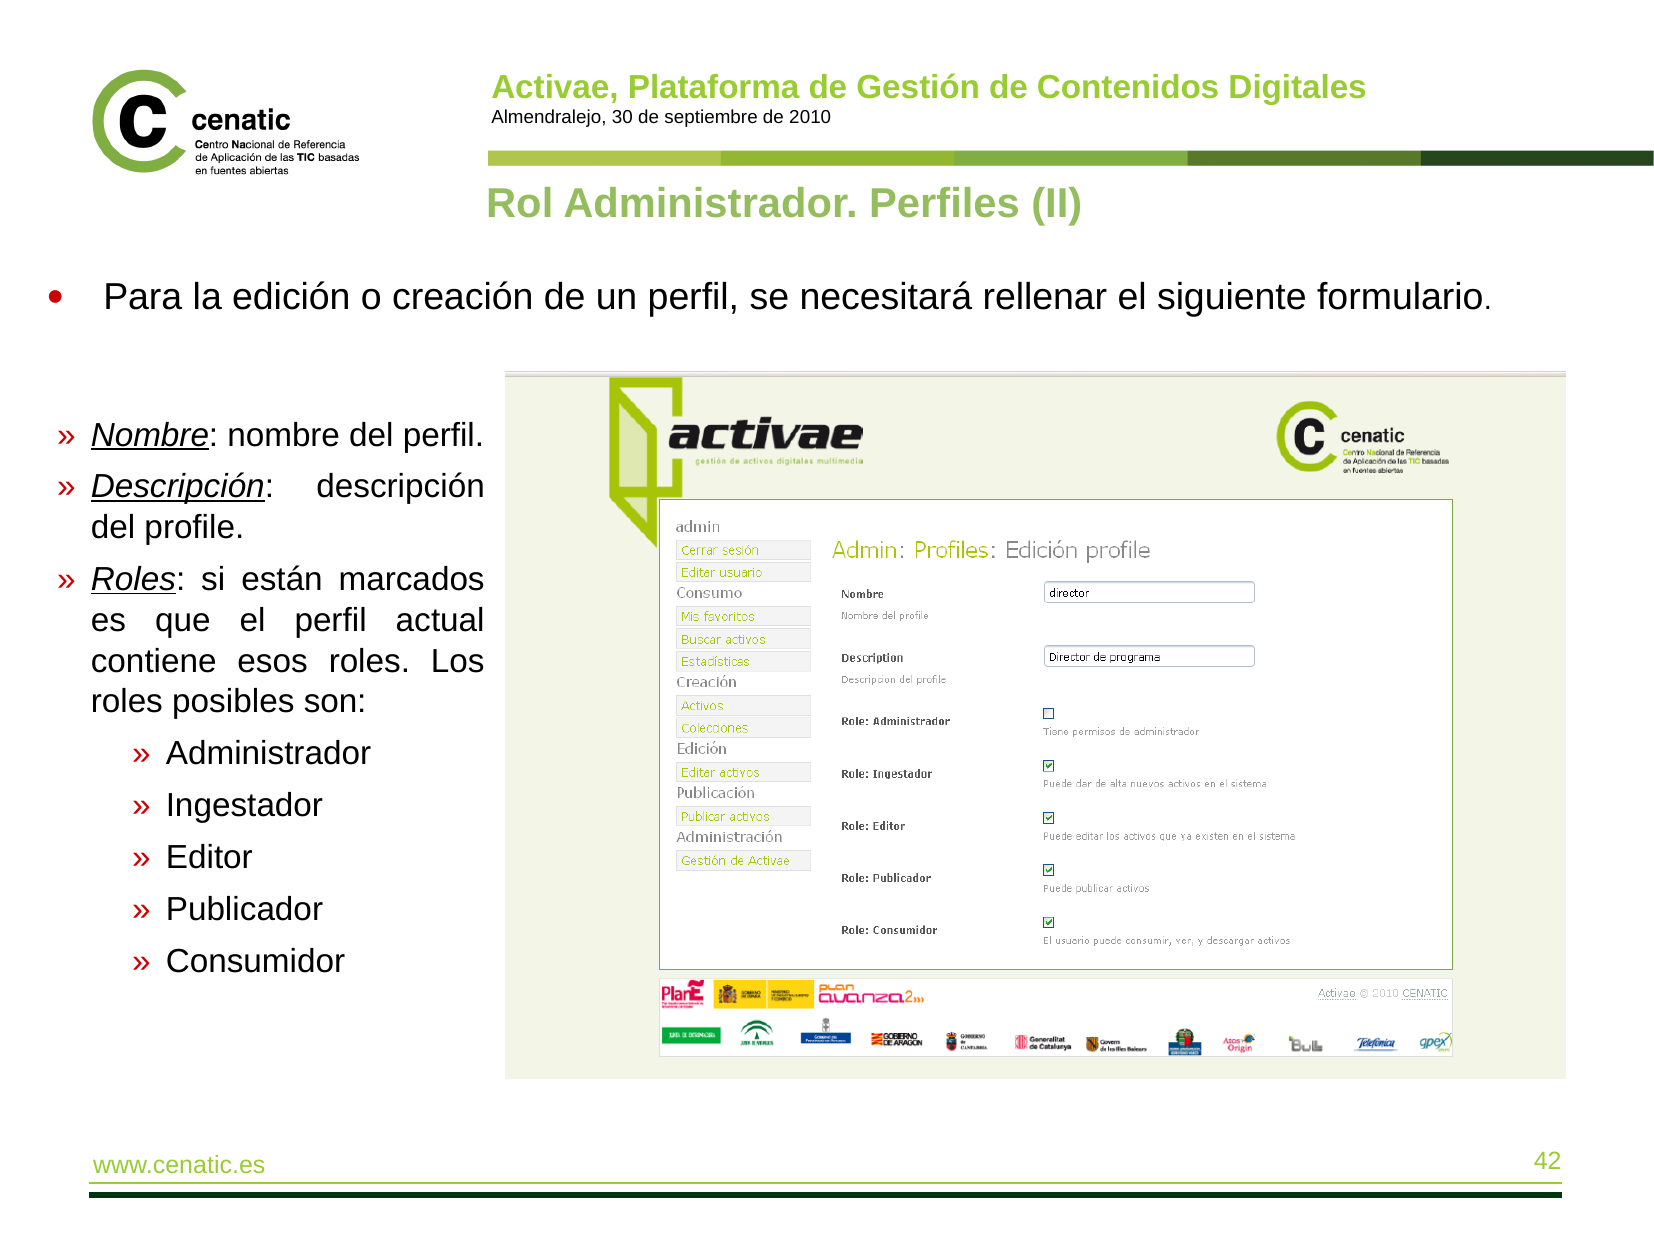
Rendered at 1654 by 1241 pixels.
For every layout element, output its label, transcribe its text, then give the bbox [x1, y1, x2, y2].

text_box Nombre: nombre del perfil. Descripción: descripción del profile. Roles: si están marcados es que el perfil actual contiene esos roles. Los roles posibles son: Administrador Ingestador Editor Publicador Consumidor [17, 405, 500, 1138]
text_box Para la edición o creación de un perfil, se necesitará rellenar el siguiente formulario. [32, 263, 1558, 309]
title Rol Administrador. Perfiles (II) [486, 177, 1571, 228]
picture [1, 4, 1654, 1228]
